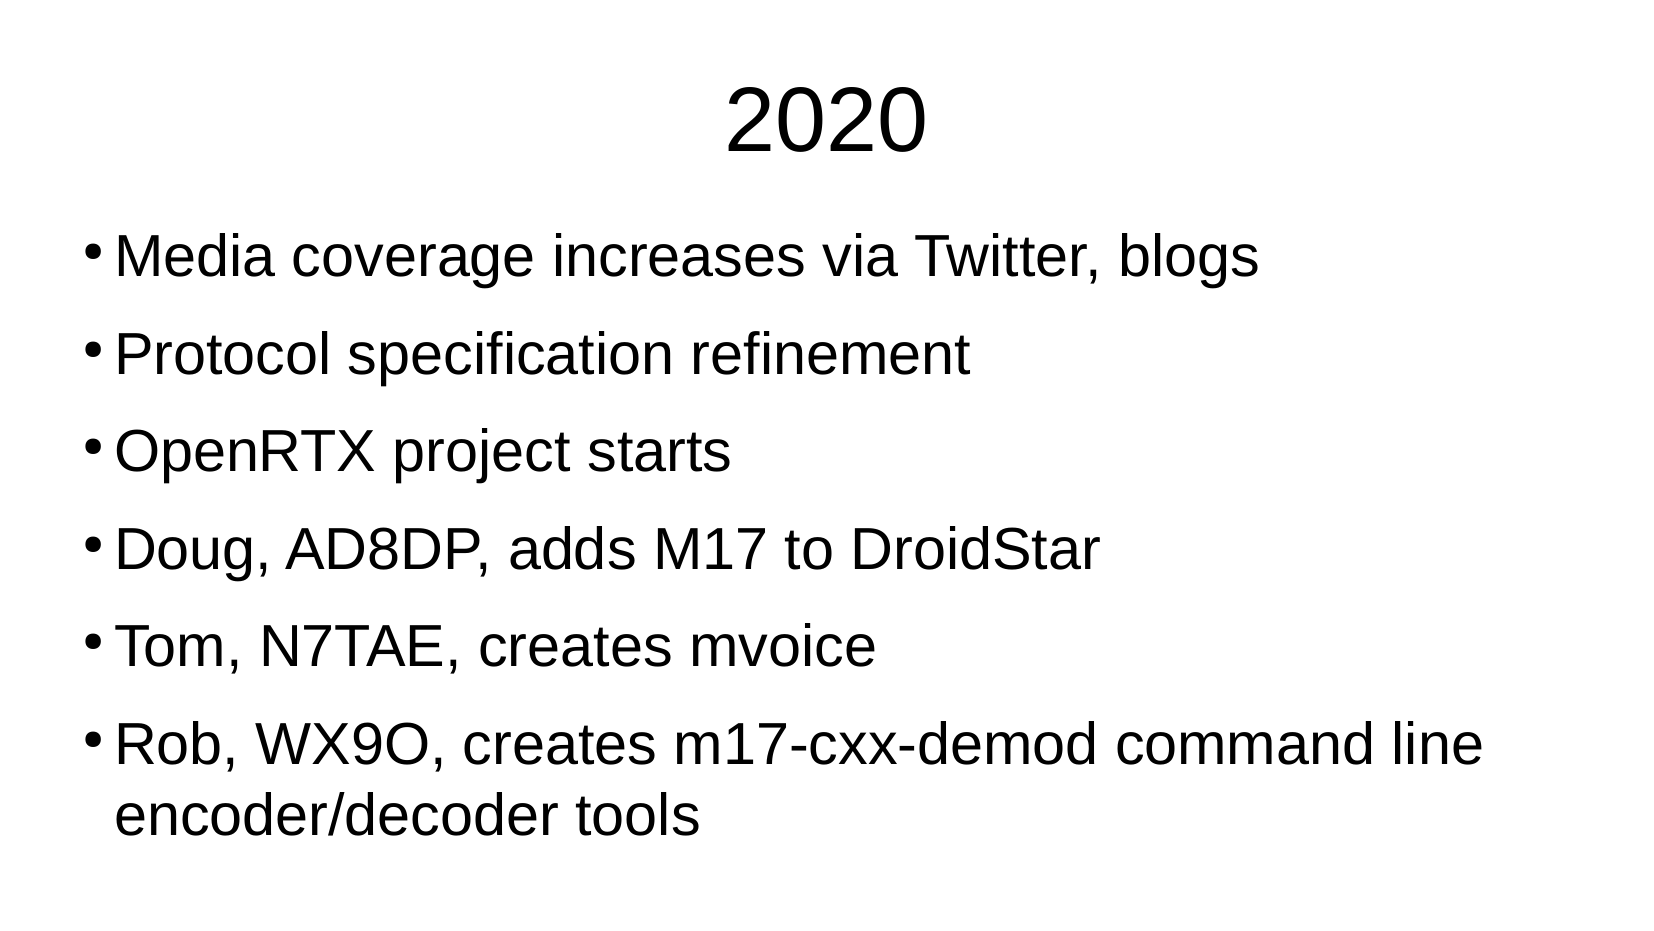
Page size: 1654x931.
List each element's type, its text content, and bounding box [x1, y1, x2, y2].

text_box 2020 [82, 37, 1571, 193]
text_box Media coverage increases via Twitter, blogs Protocol specification refinement OpenRTX project starts Doug, AD8DP, adds M17 to DroidStar Tom, N7TAE, creates mvoice Rob, WX9O, creates m17-cxx-demod command line encoder/decoder tools [82, 217, 1571, 853]
